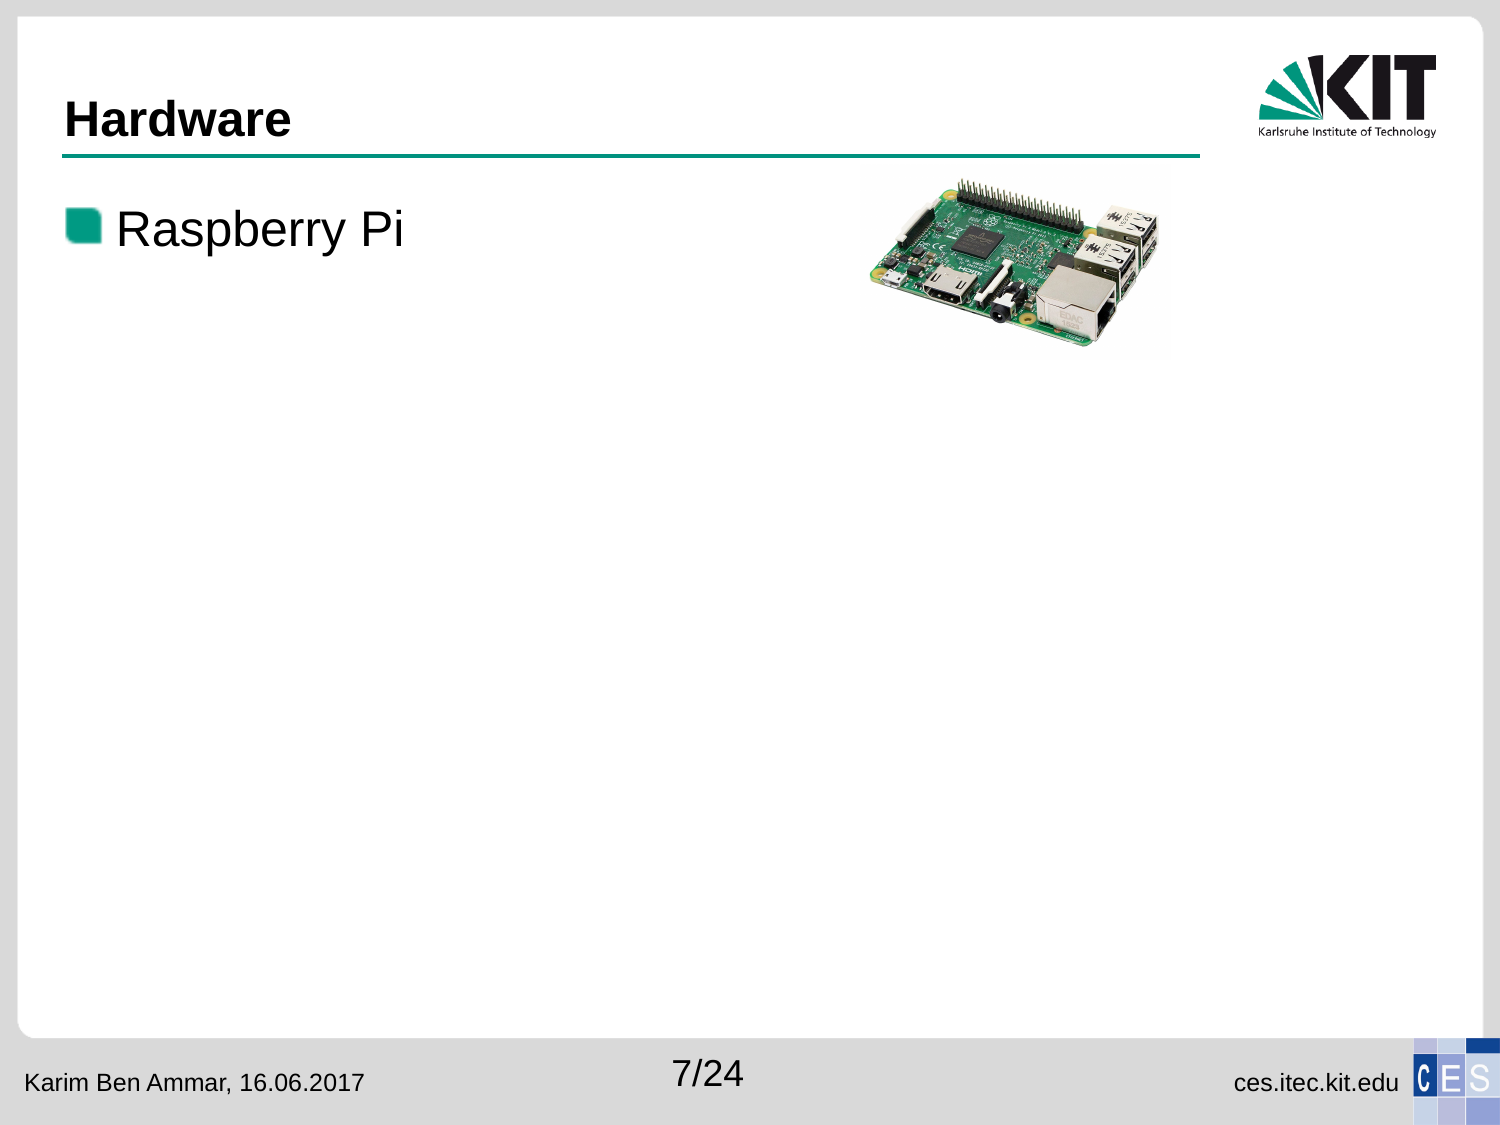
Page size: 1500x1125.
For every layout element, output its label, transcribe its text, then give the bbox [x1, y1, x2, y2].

title Hardware [64, 54, 1198, 147]
list Raspberry Pi [64, 196, 961, 1000]
text_box 7/24 [656, 1045, 775, 1117]
picture [0, 0, 1500, 1125]
